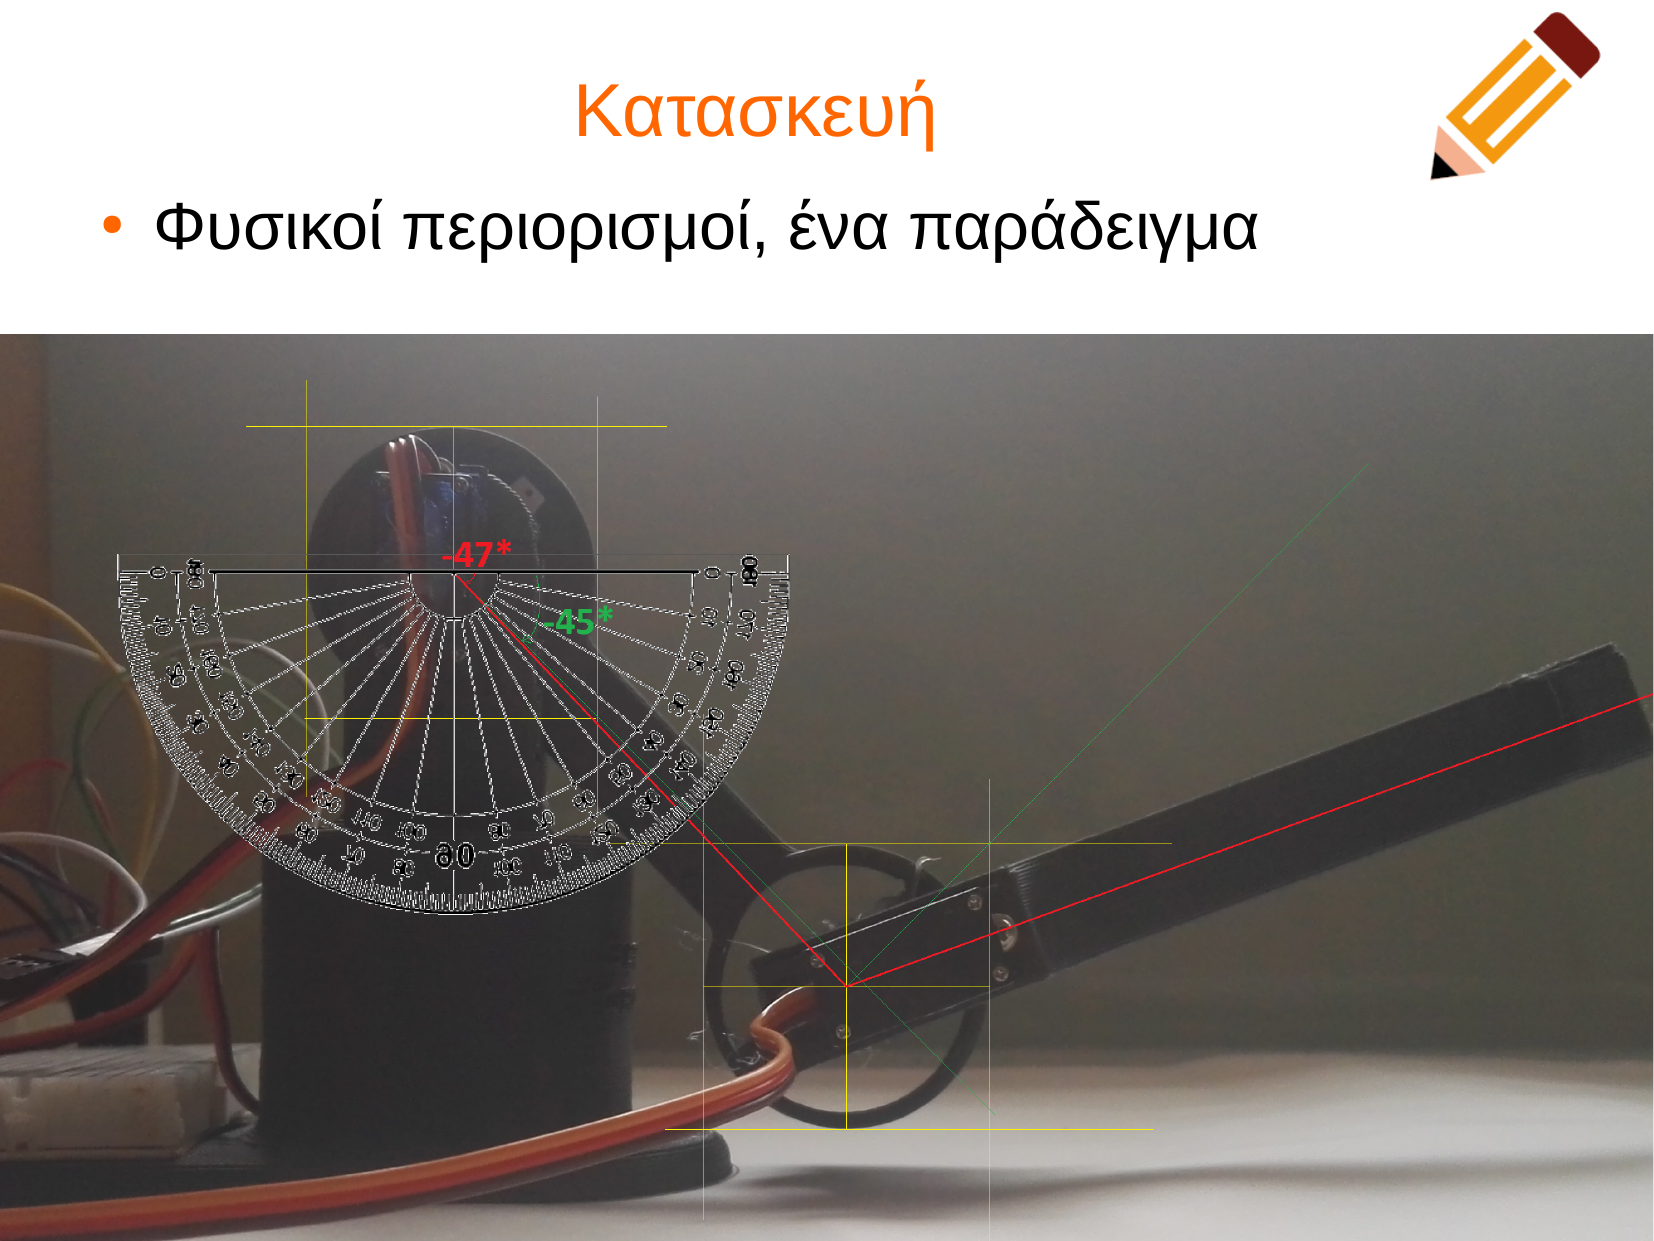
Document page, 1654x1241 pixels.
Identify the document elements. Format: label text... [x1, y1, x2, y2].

title Κατασκευή [82, 49, 1430, 172]
list Φυσικοί περιορισμοί, ένα παράδειγμα [82, 188, 1548, 334]
picture [0, 334, 1654, 1241]
picture [1430, 12, 1601, 181]
